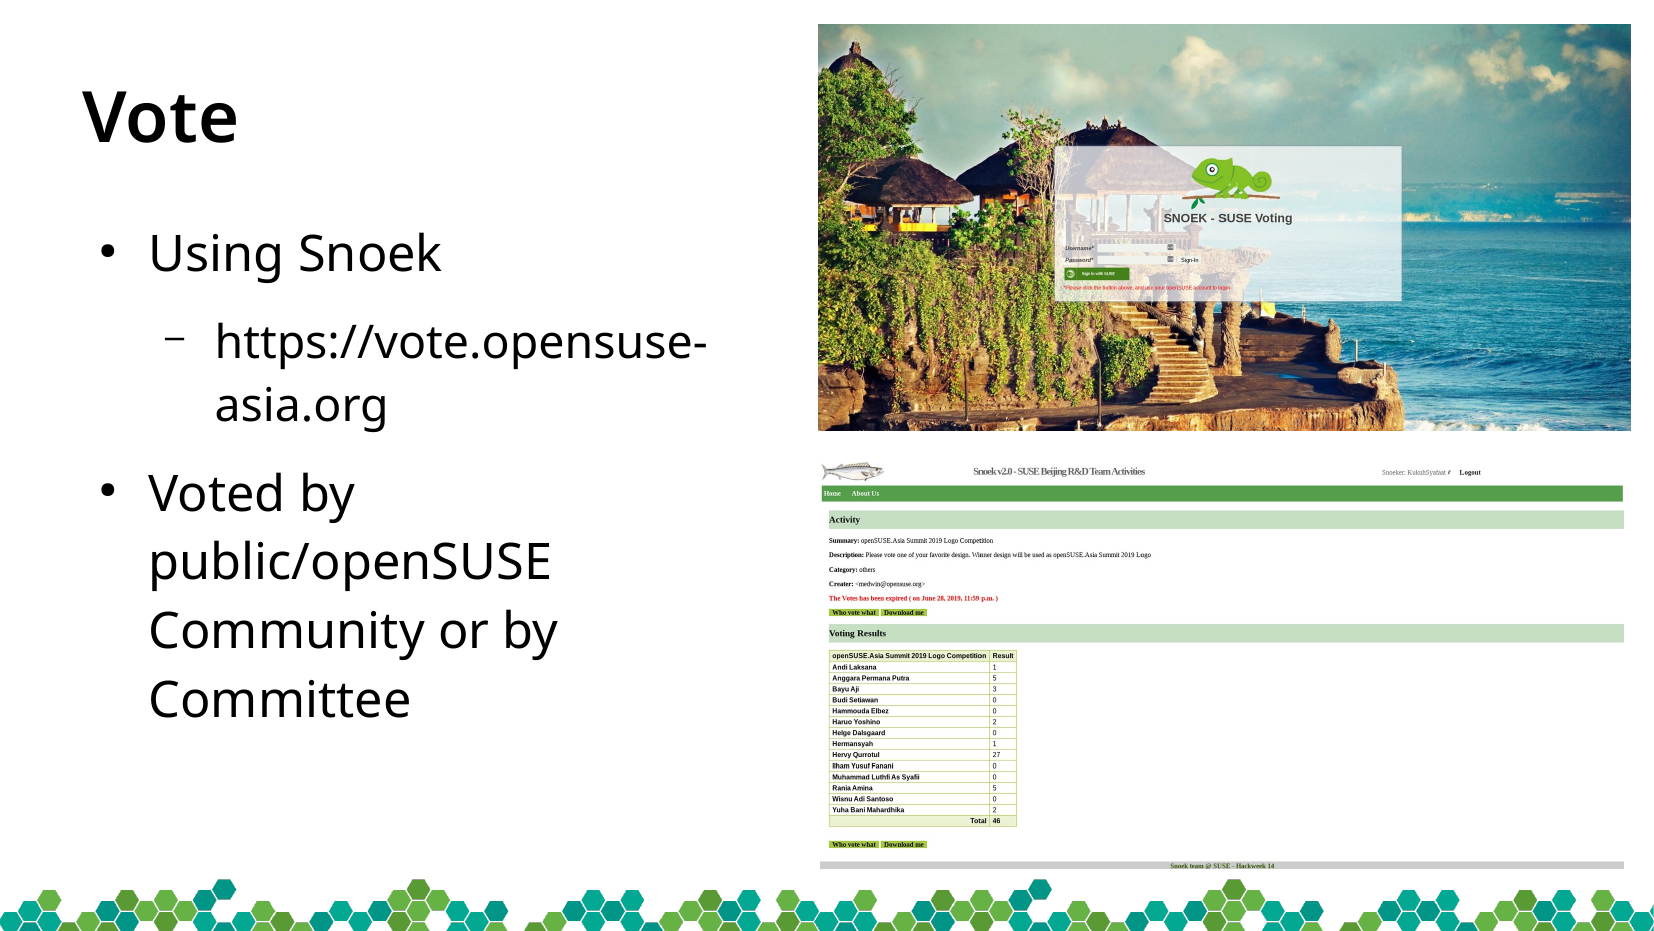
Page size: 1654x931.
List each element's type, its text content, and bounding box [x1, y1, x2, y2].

title Vote [82, 37, 818, 193]
picture [820, 456, 1624, 869]
picture [0, 871, 1654, 931]
list Using Snoek https://vote.opensuse-asia.org Voted by public/openSUSE Community or by Committee [82, 217, 710, 758]
picture [1592, 300, 1602, 305]
picture [818, 24, 1631, 431]
